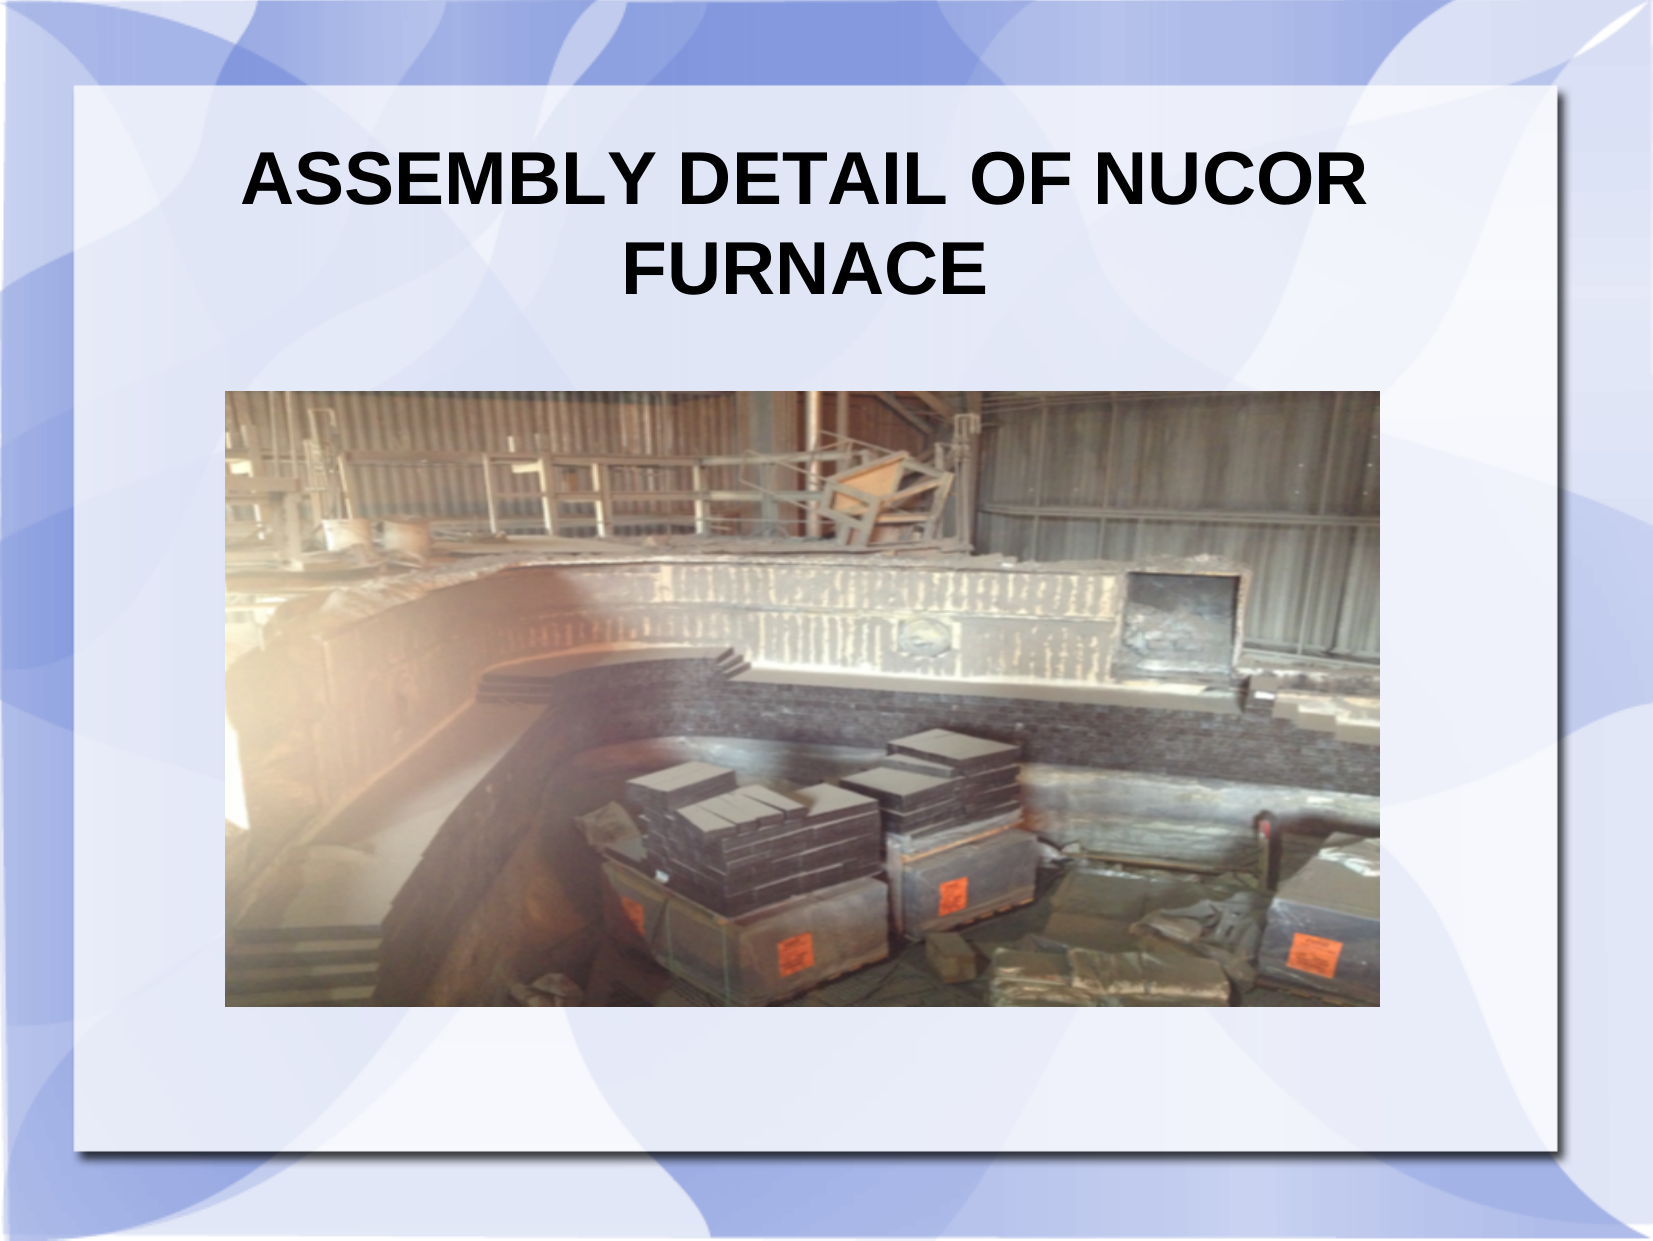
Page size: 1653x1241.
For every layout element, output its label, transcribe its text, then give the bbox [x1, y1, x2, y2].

title ASSEMBLY DETAIL OF NUCOR FURNACE [230, 112, 1381, 327]
picture [0, 0, 1653, 1241]
